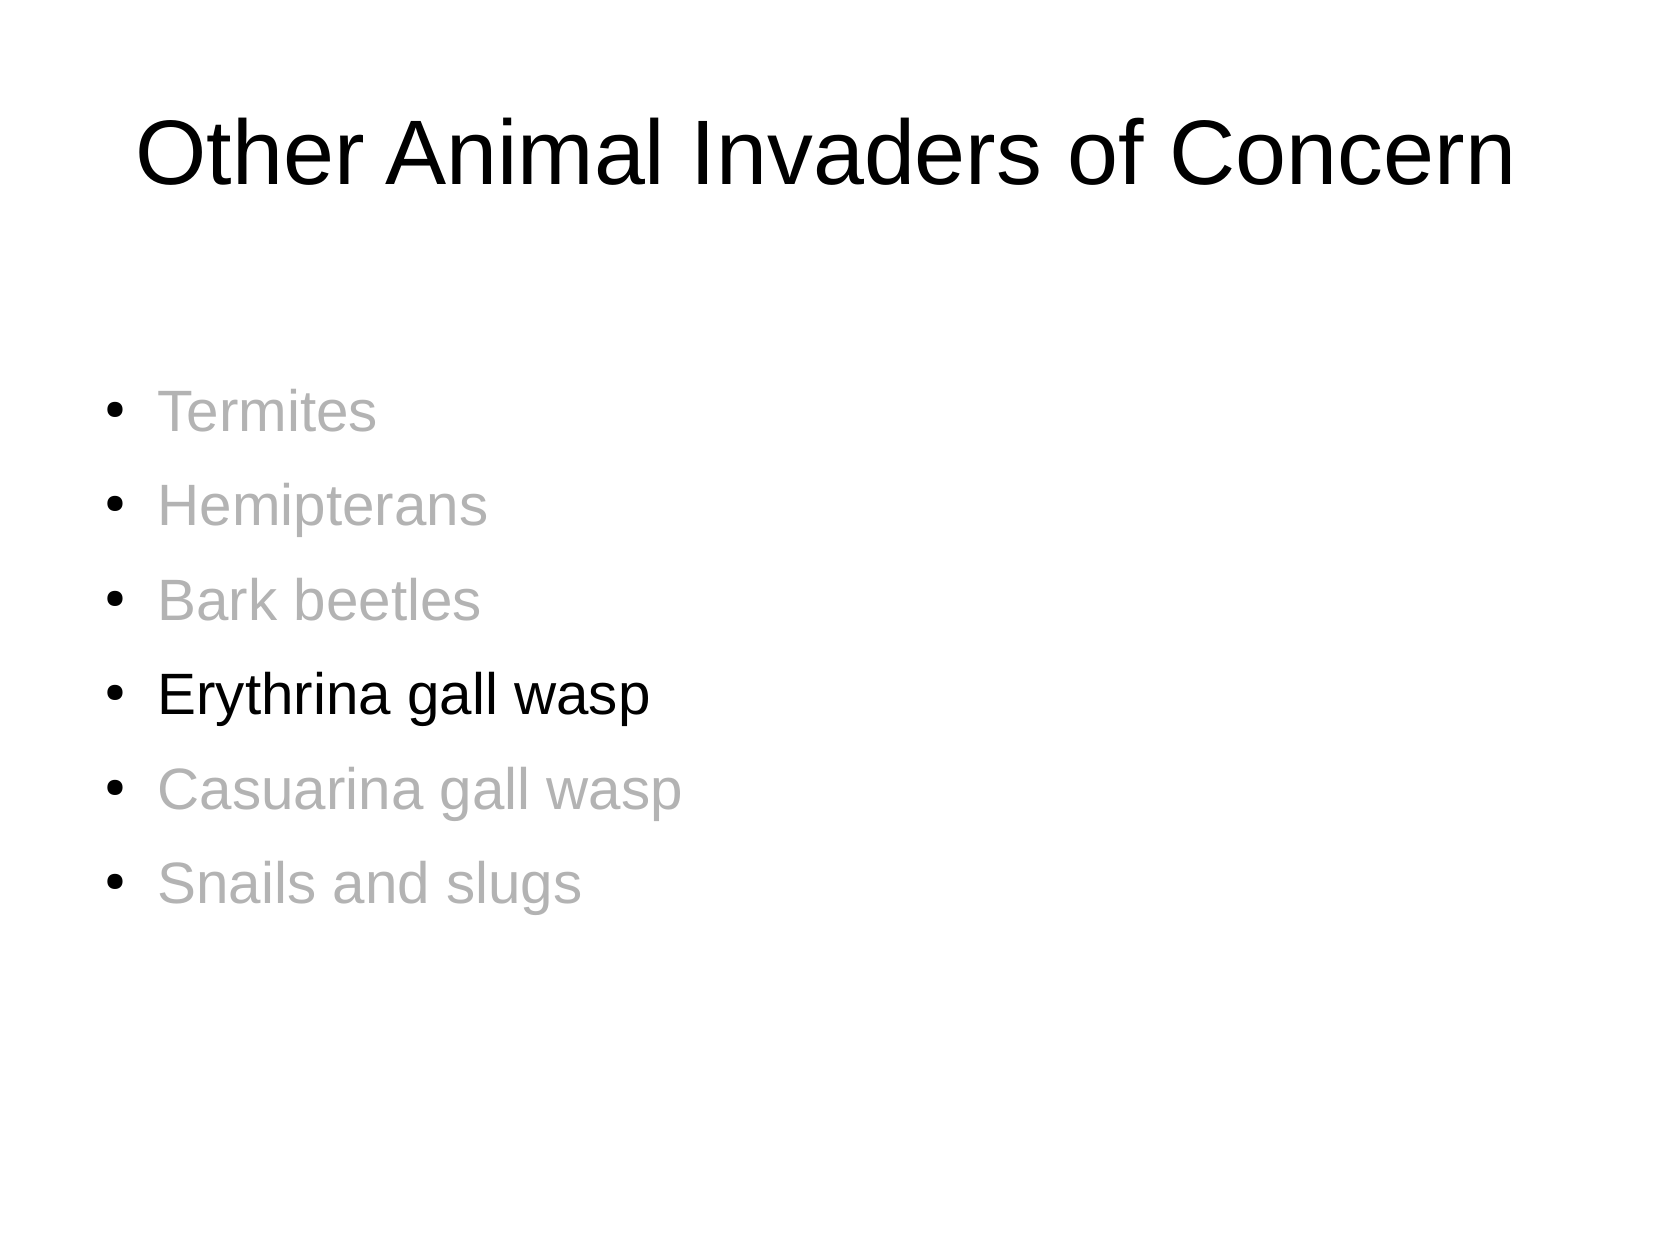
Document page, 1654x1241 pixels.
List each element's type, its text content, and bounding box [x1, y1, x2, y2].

list Termites Hemipterans Bark beetles Erythrina gall wasp Casuarina gall wasp Snails and slugs [86, 283, 1576, 1088]
title Other Animal Invaders of Concern [82, 49, 1571, 257]
